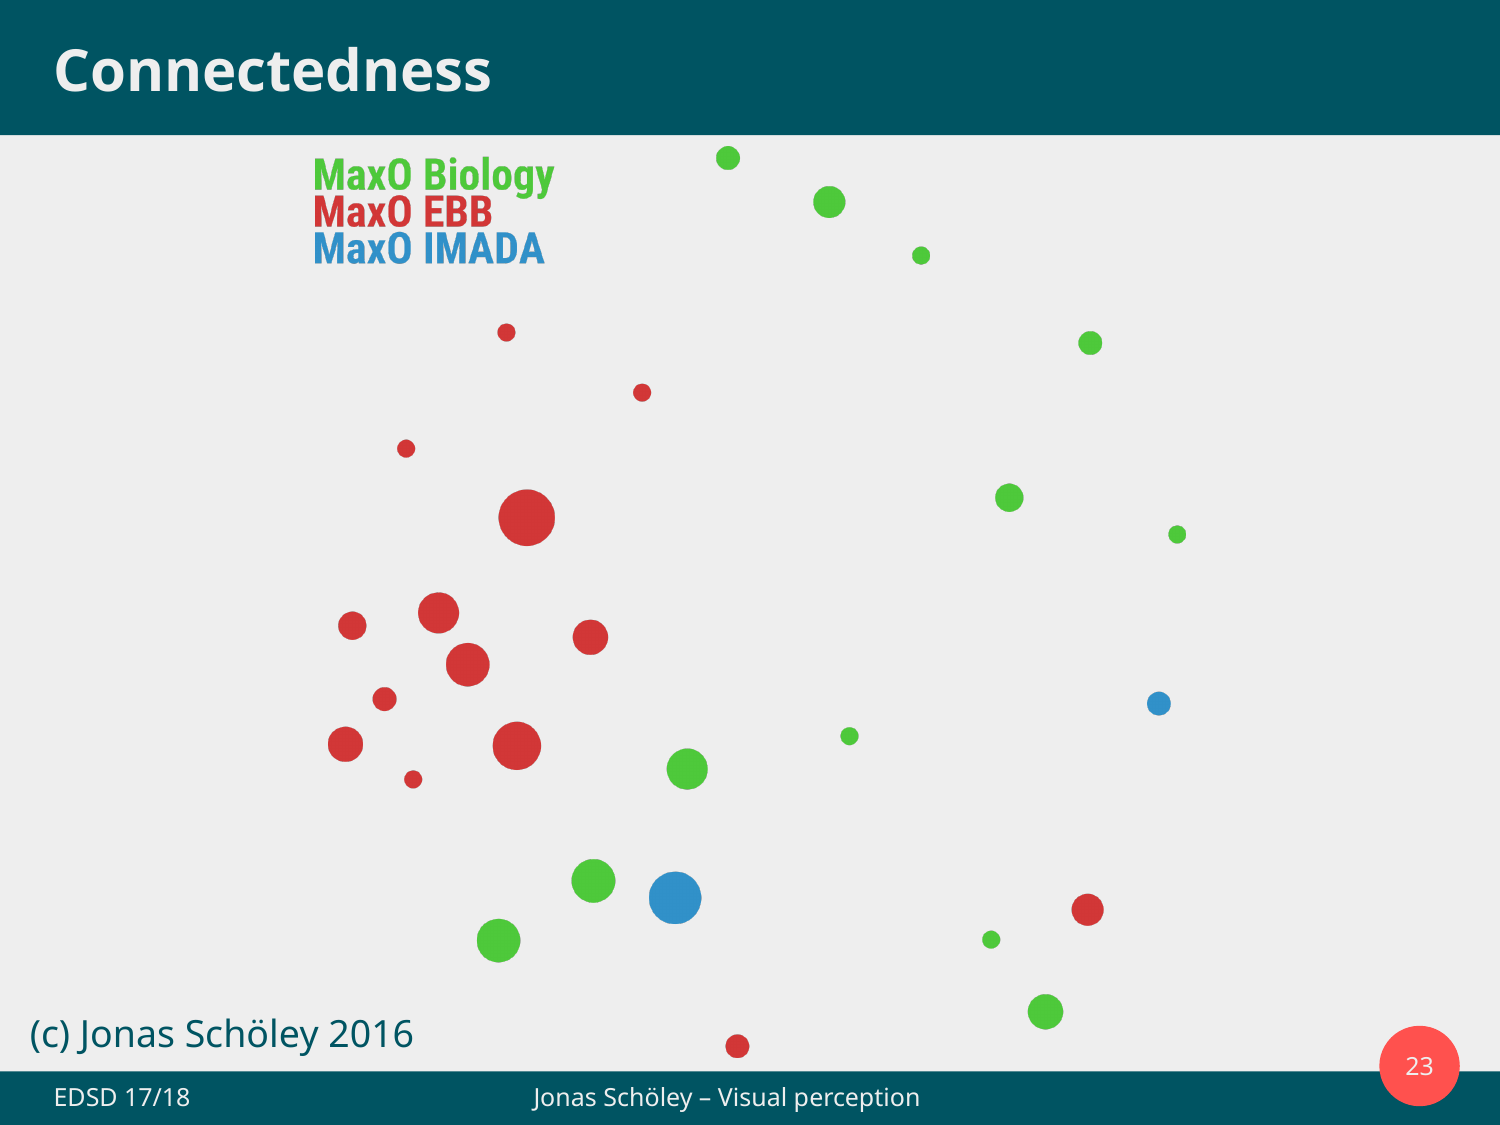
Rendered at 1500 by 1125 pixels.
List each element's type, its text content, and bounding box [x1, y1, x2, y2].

picture [315, 146, 1186, 1000]
text_box (c) Jonas Schöley 2016 [15, 1000, 1261, 1066]
title Connectedness [53, 0, 1447, 141]
